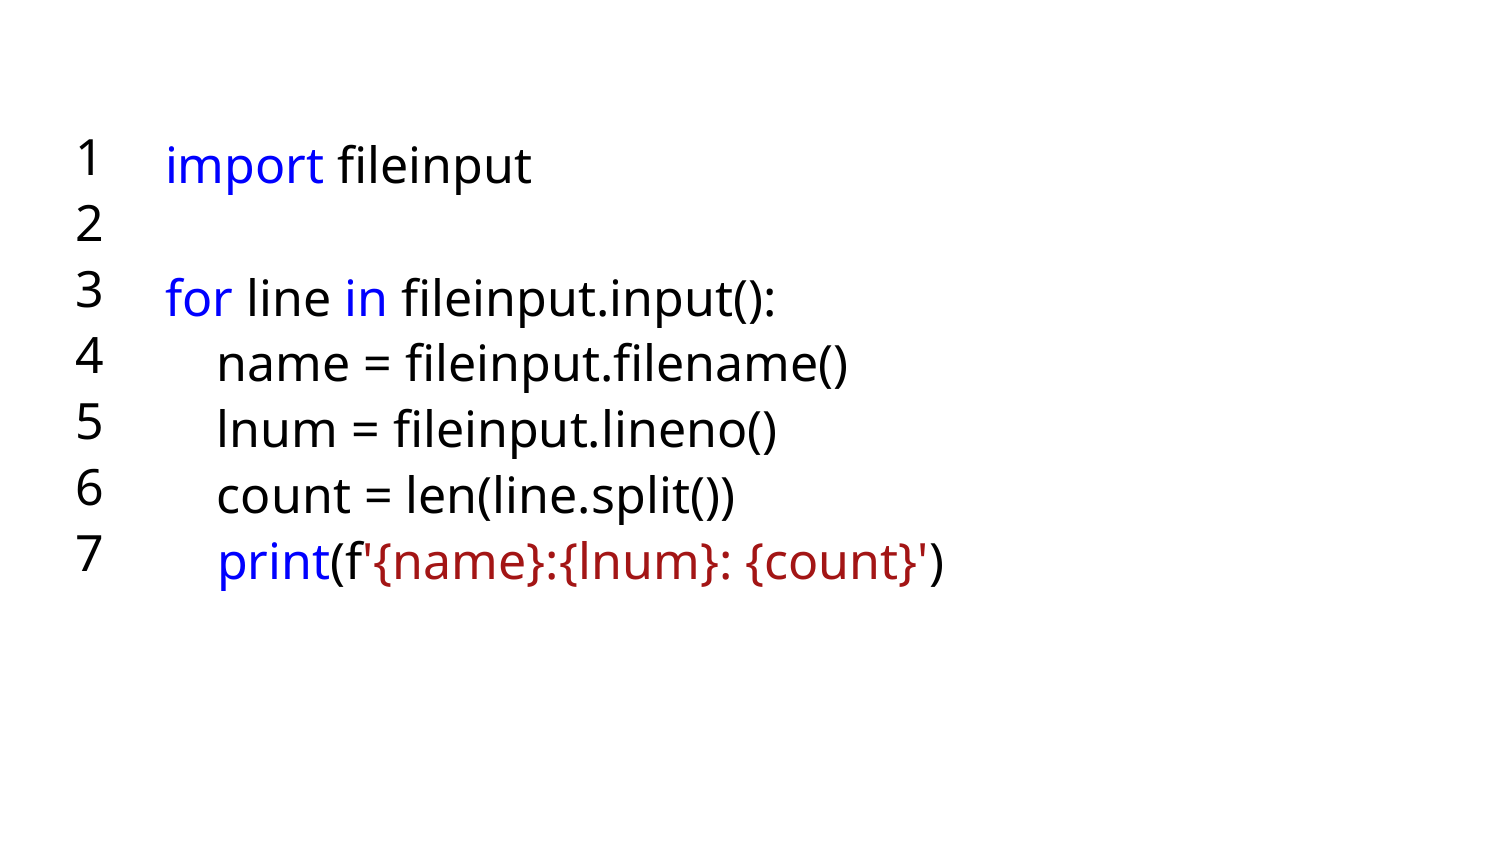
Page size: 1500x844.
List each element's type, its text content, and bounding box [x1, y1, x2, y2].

title import fileinput for line in fileinput.input(): name = fileinput.filename() lnum = fileinput.lineno() count = len(line.split()) print(f'{name}:{lnum}: {count}') [160, 44, 1433, 799]
text_box 1 2 3 4 5 6 7 [60, 44, 160, 799]
